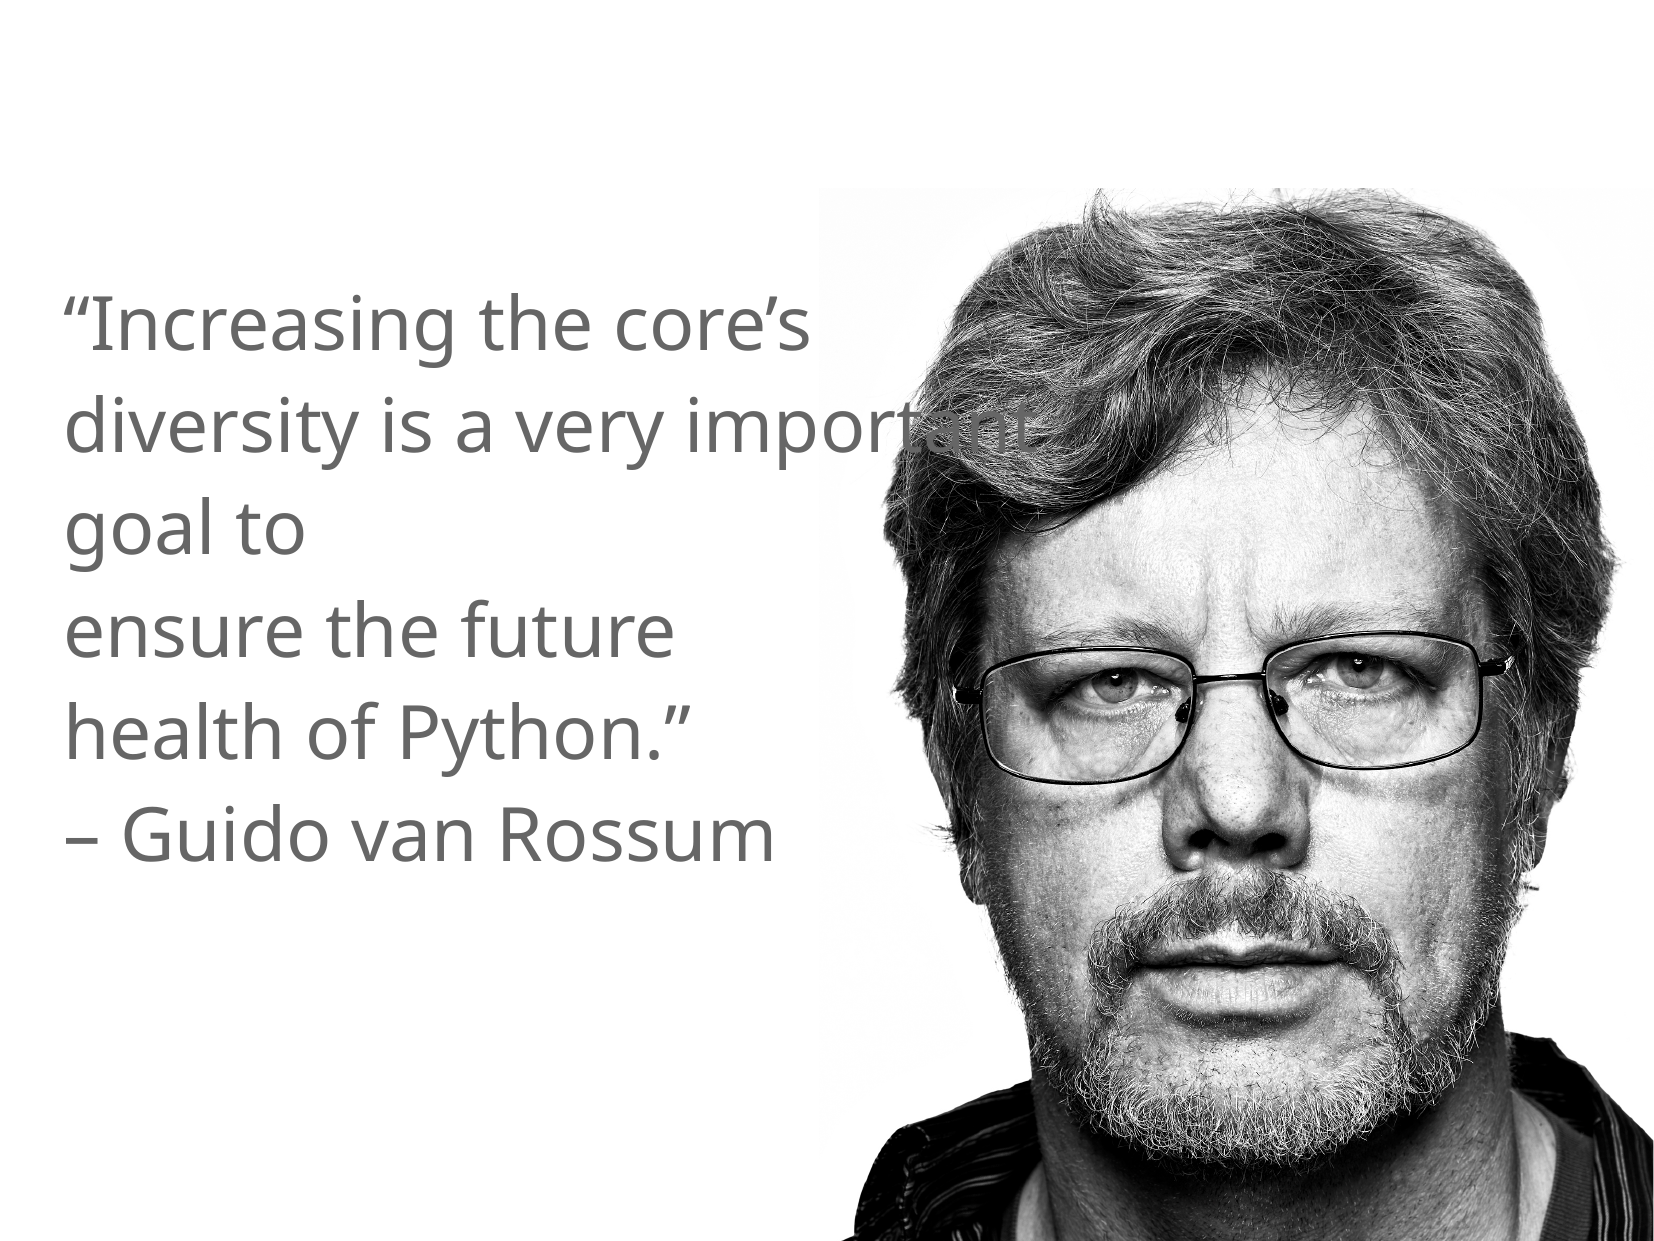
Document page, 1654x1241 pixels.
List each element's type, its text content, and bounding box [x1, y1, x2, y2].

picture [819, 188, 1654, 1241]
list “Increasing the core’s diversity is a very important goal to ensure the future health of Python.” – Guido van Rossum [63, 270, 1055, 1173]
